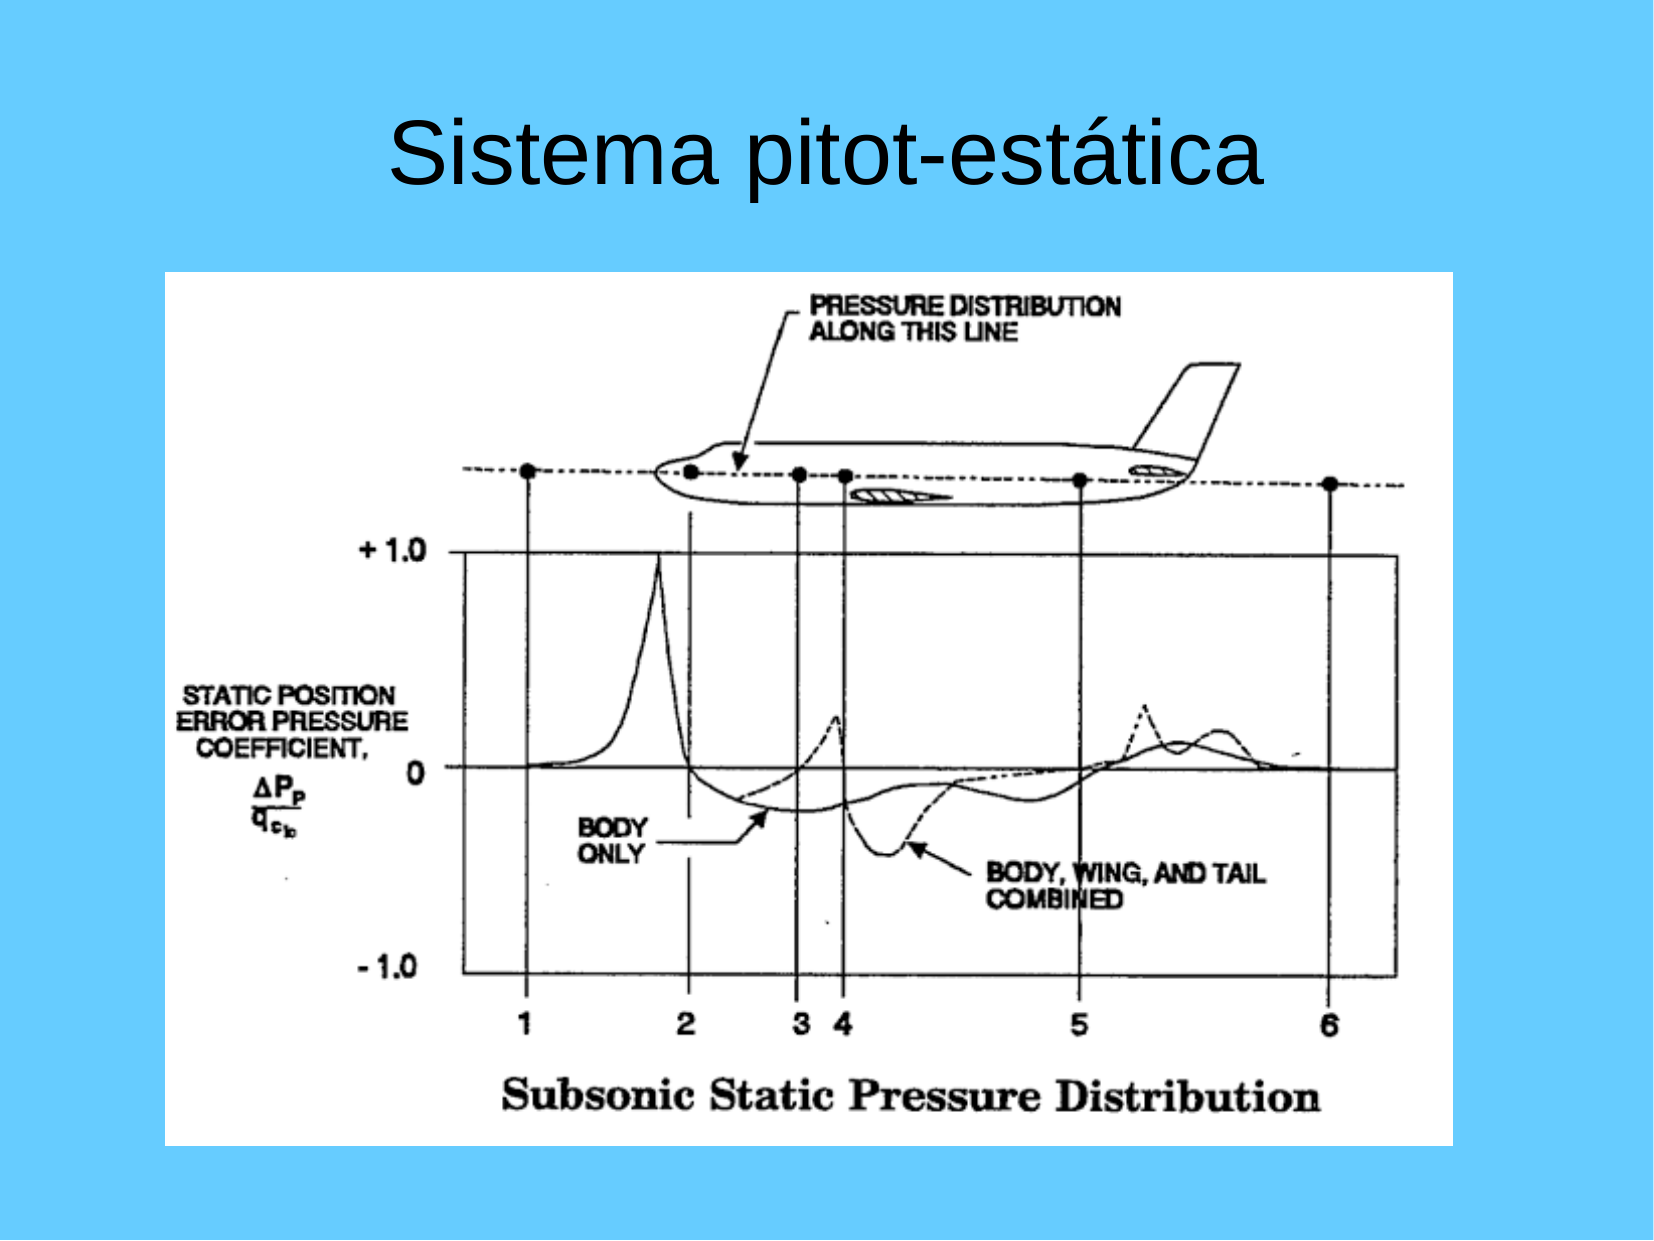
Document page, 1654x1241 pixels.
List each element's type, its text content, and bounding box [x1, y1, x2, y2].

picture [165, 272, 1453, 1146]
title Sistema pitot-estática [82, 49, 1571, 257]
